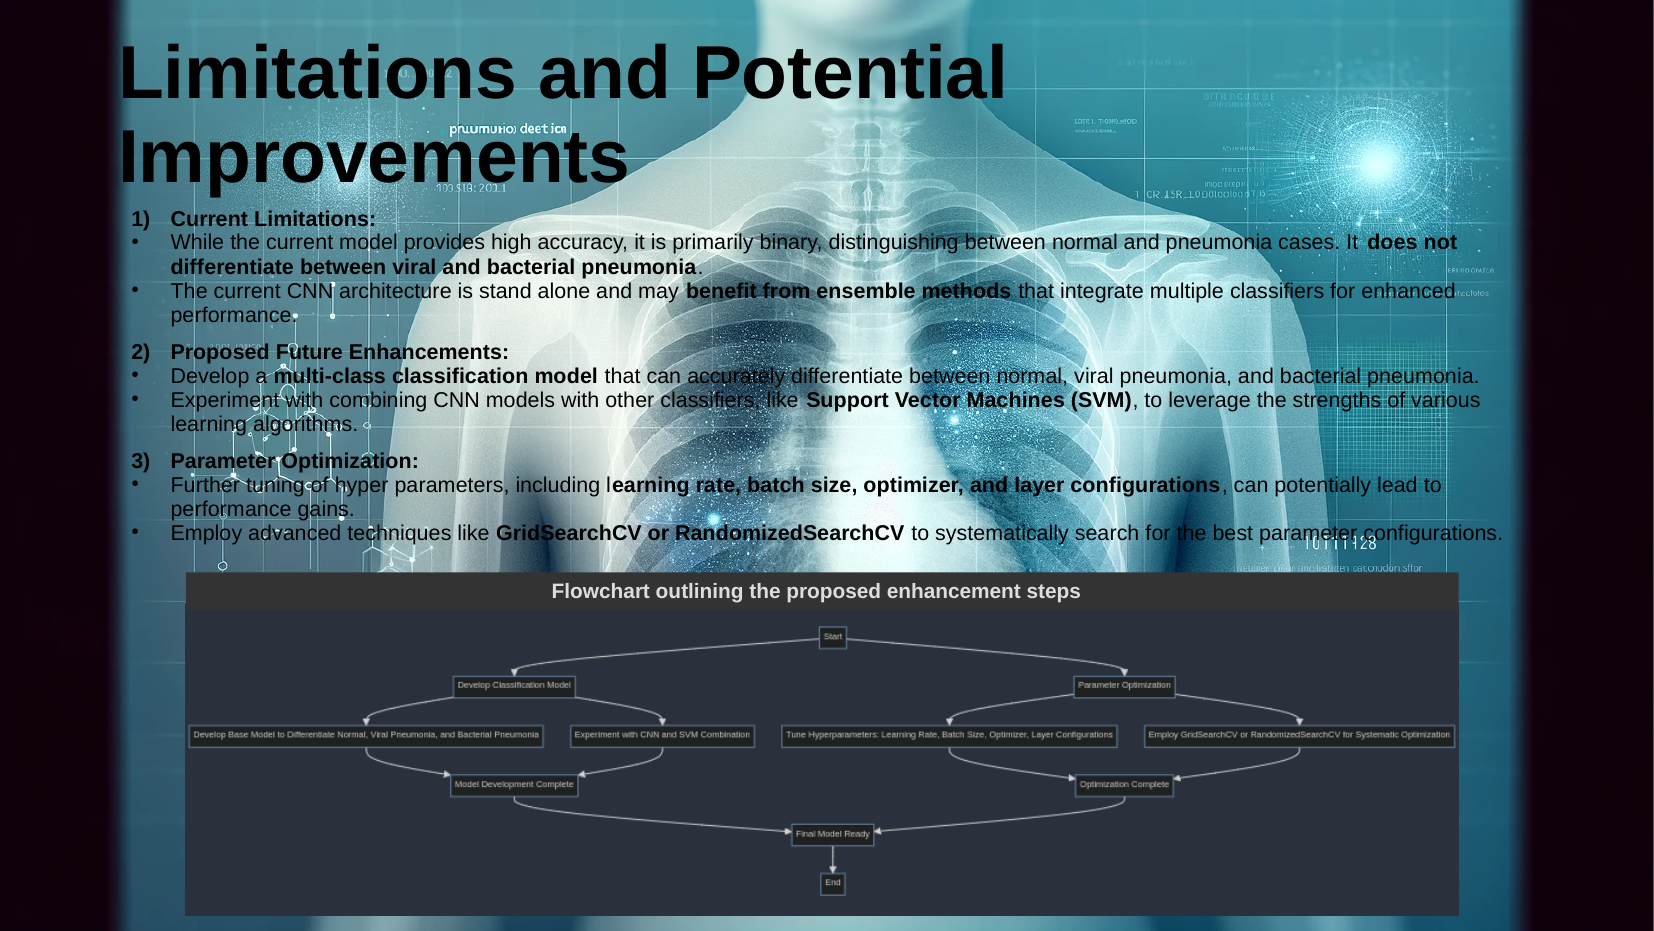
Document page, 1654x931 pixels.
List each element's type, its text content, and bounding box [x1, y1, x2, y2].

text_box Flowchart outlining the proposed enhancement steps [185, 572, 1459, 611]
list Current Limitations: While the current model provides high accuracy, it is primarily binary, distinguishing between normal and pneumonia cases. It does not differentiate between viral and bacterial pneumonia. The current CNN architecture is stand alone and may benefit from ensemble methods that integrate multiple classifiers for enhanced performance. Proposed Future Enhancements: Develop a multi-class classification model that can accurately differentiate between normal, viral pneumonia, and bacterial pneumonia. Experiment with combining CNN models with other classifiers, like Support Vector Machines (SVM), to leverage the strengths of various learning algorithms. Parameter Optimization: Further tuning of hyper parameters, including learning rate, batch size, optimizer, and layer configurations, can potentially lead to performance gains. Employ advanced techniques like GridSearchCV or RandomizedSearchCV to systematically search for the best parameter configurations. [118, 206, 1506, 585]
title Limitations and Potential Improvements [118, 30, 1536, 199]
picture [0, 0, 1654, 931]
